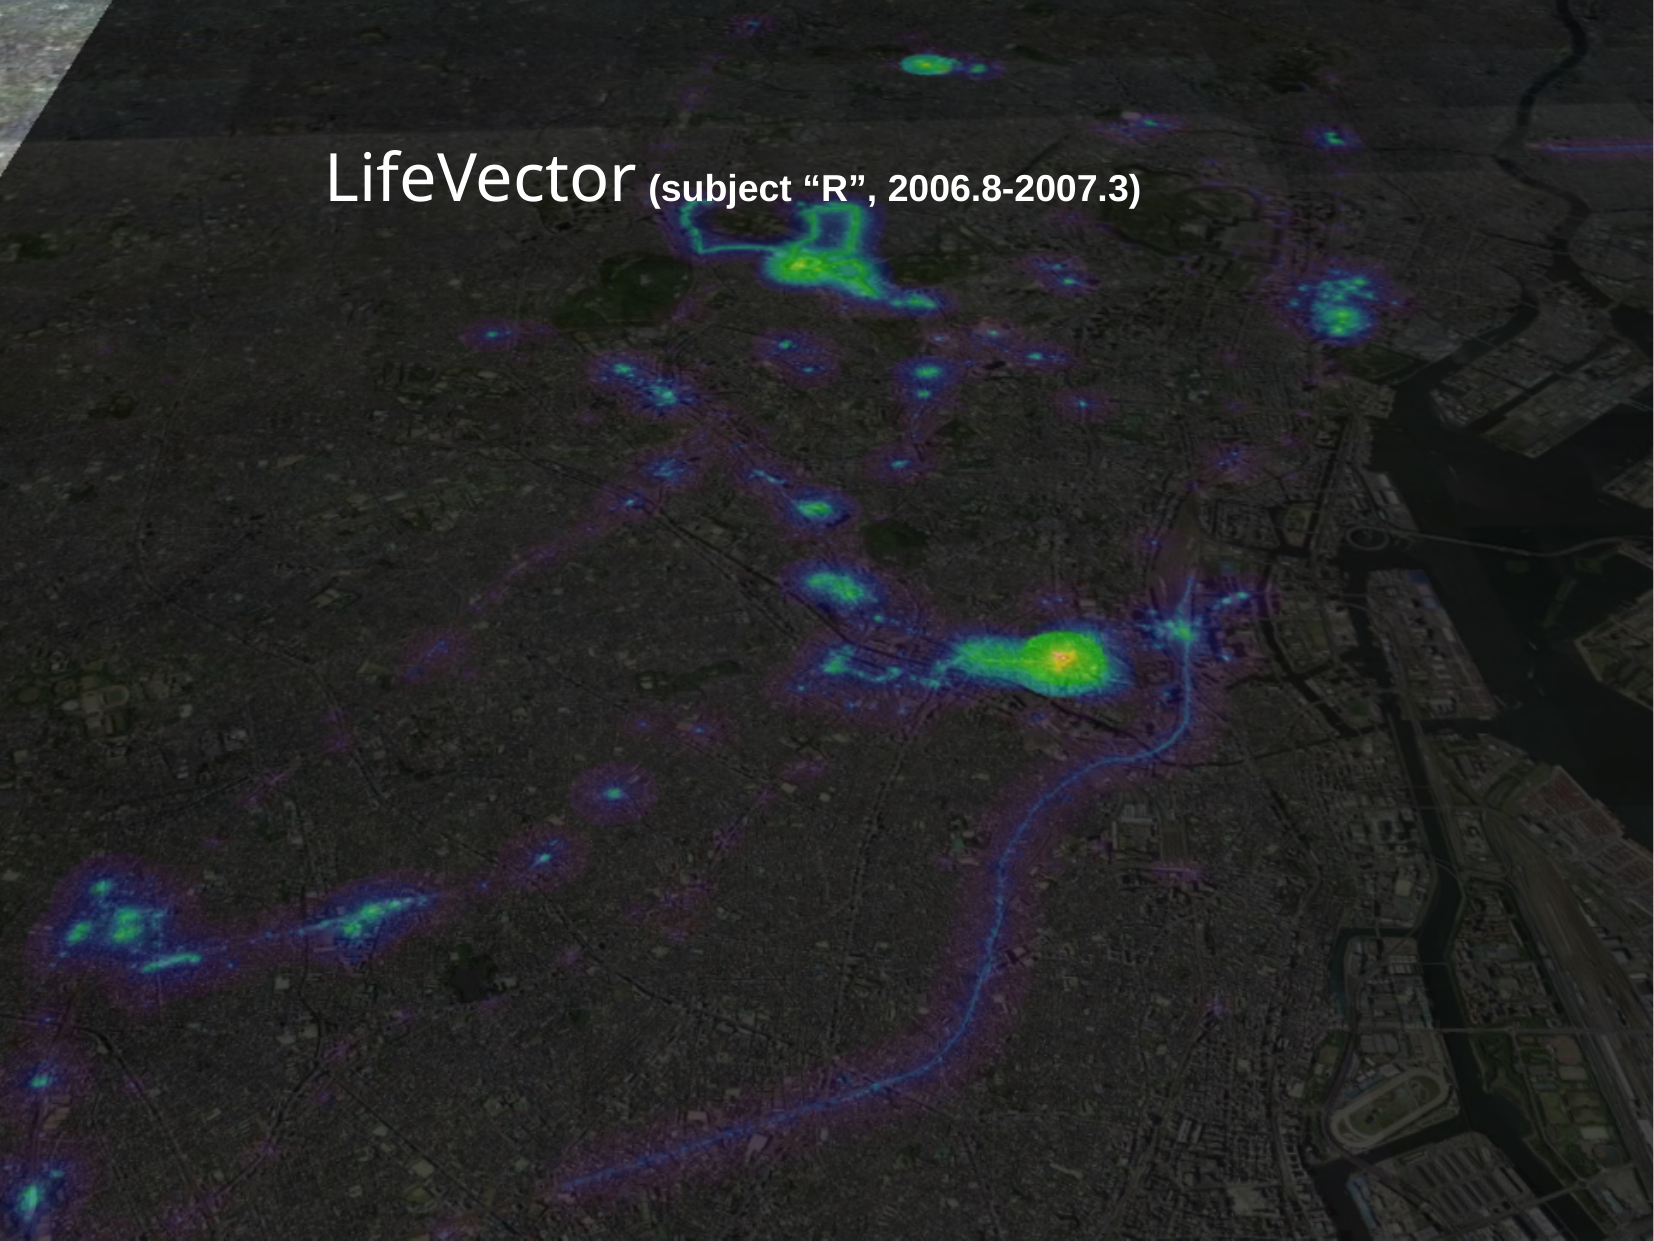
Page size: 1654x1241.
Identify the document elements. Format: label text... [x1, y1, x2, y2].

text_box LifeVector (subject “R”, 2006.8-2007.3)‏ [309, 122, 1157, 229]
picture [0, 0, 1654, 1241]
